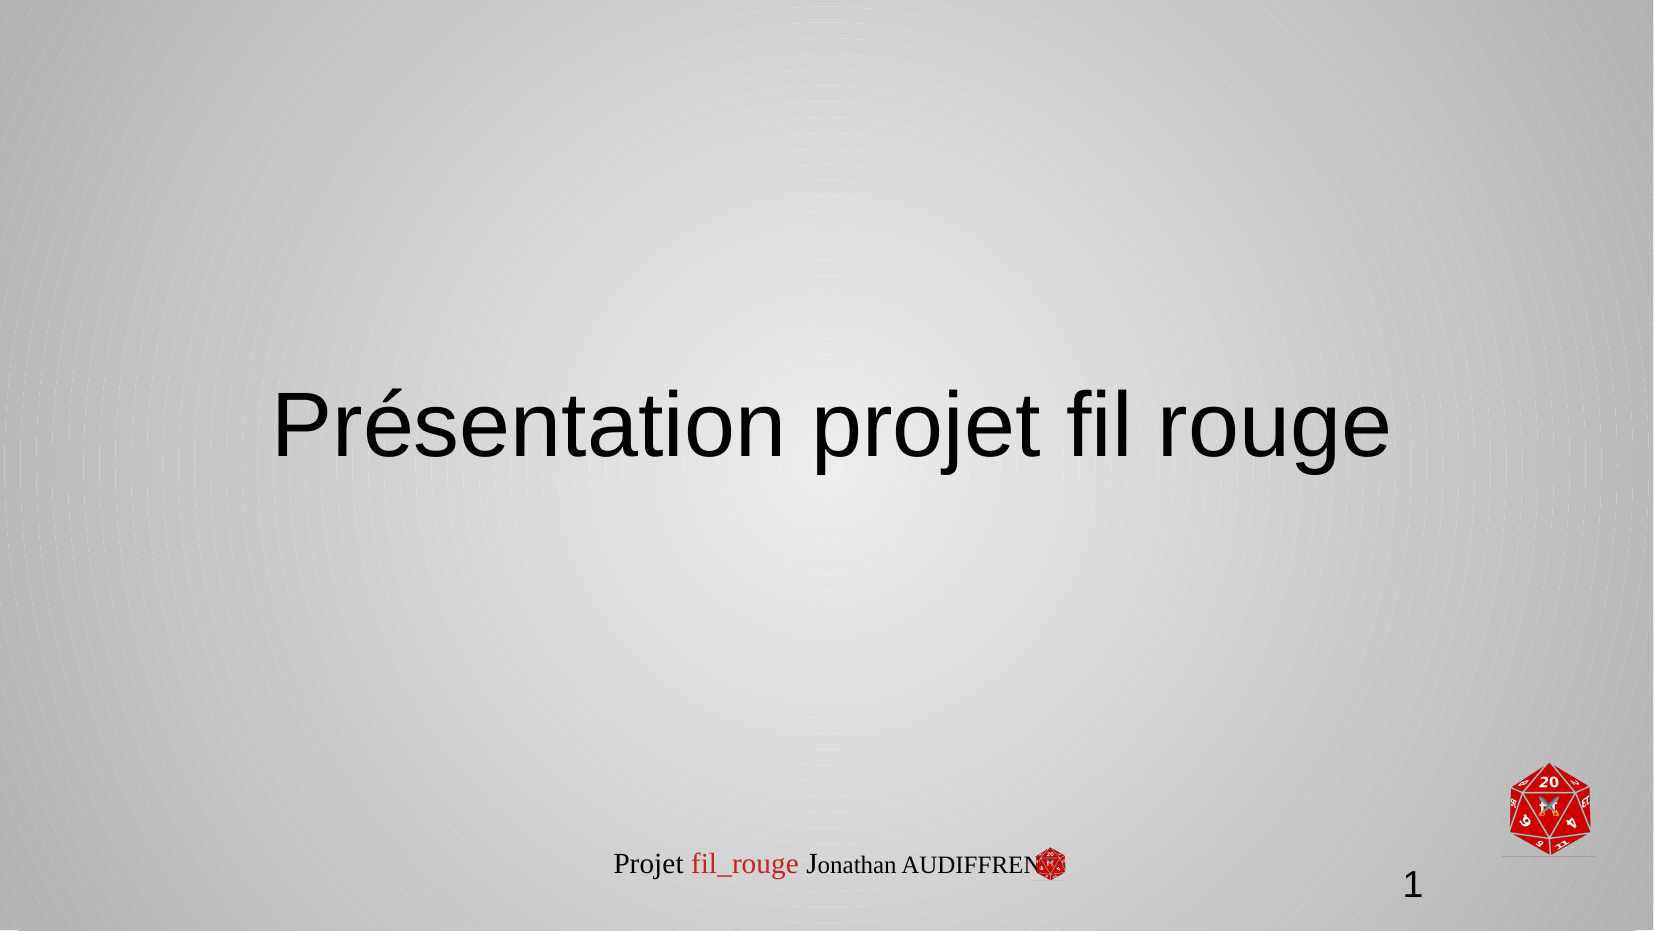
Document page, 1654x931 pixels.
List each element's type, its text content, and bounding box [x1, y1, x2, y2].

title Présentation projet fil rouge [88, 346, 1577, 502]
picture [1033, 847, 1067, 881]
picture [1502, 762, 1595, 857]
